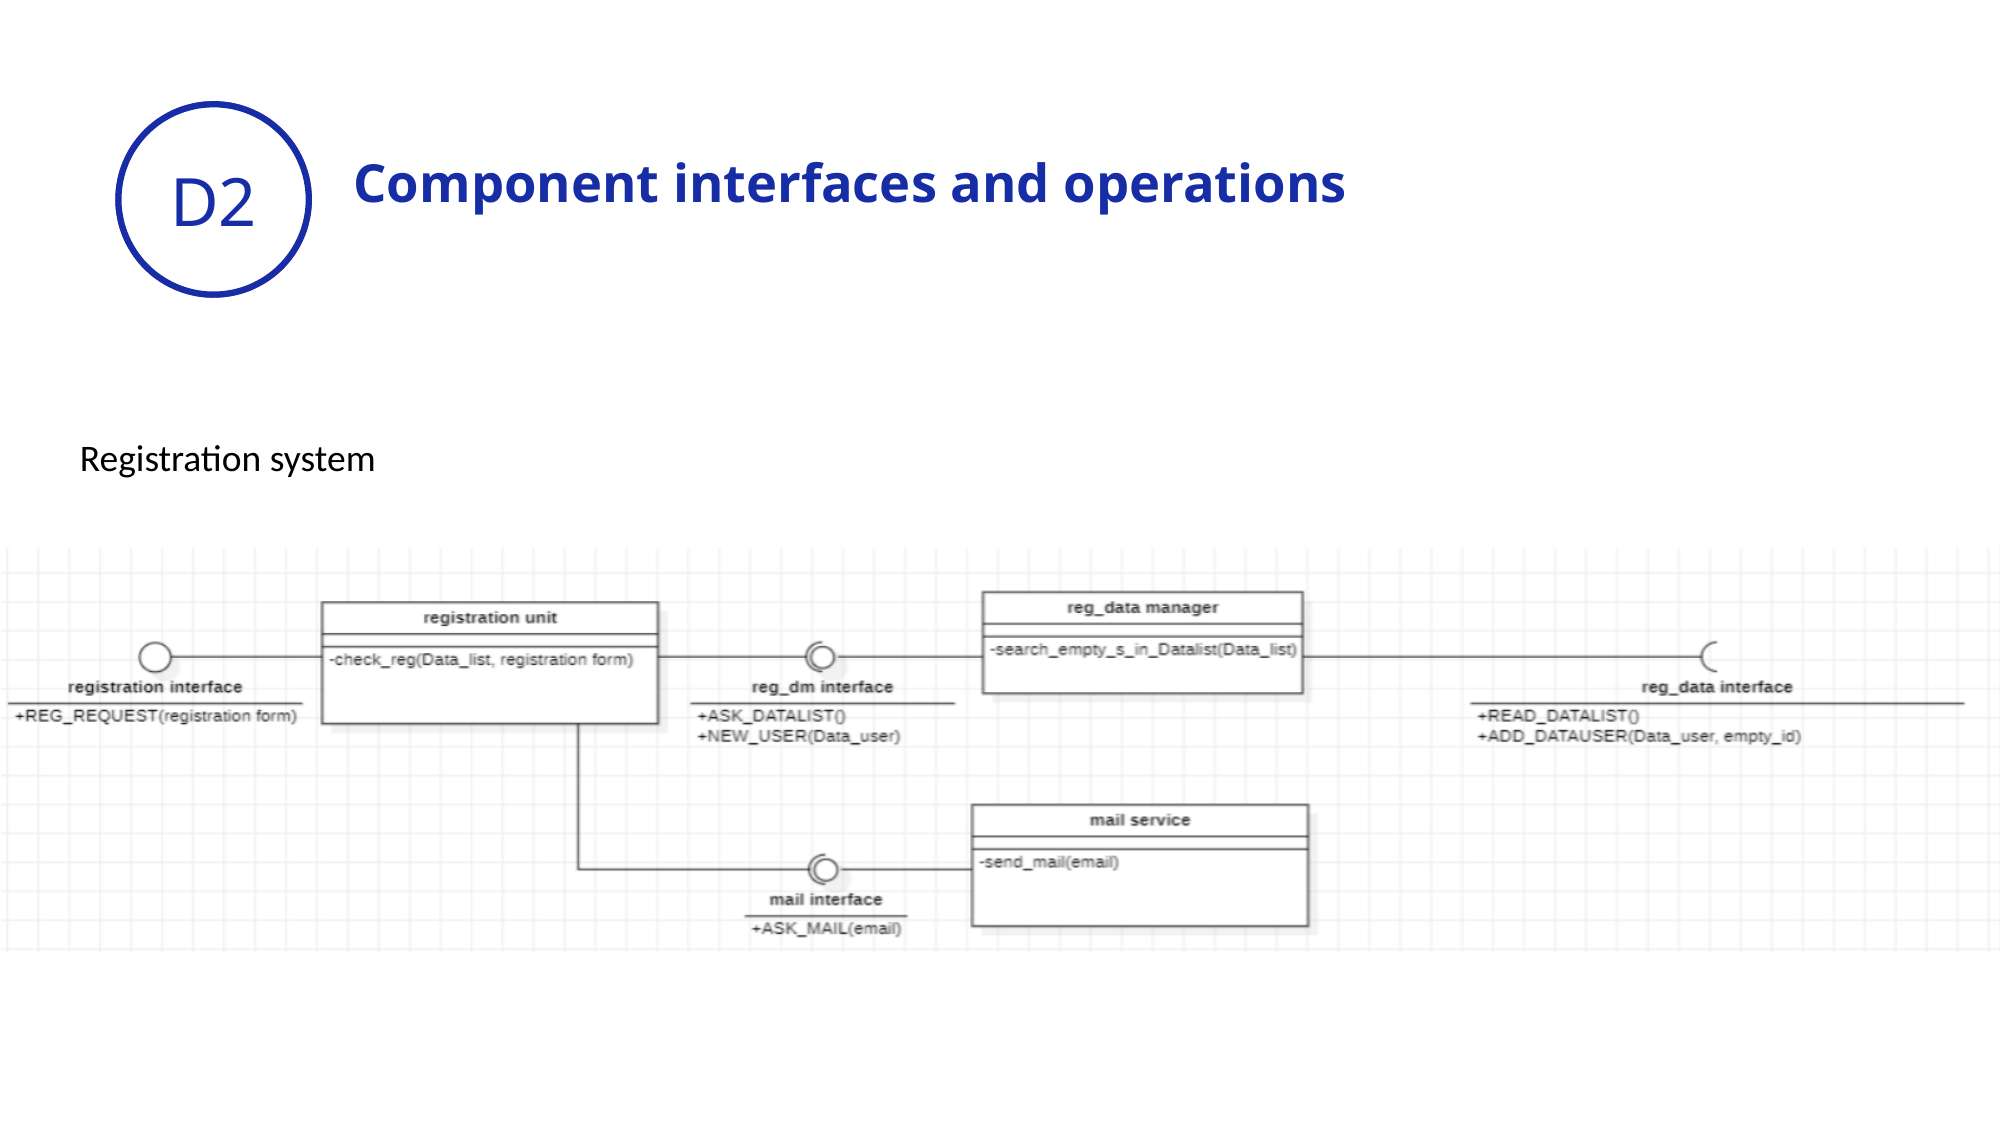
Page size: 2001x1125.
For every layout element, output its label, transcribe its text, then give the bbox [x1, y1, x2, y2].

text_box D2 [118, 104, 309, 295]
list Component interfaces and operations [338, 149, 1649, 223]
picture [1, 542, 2000, 954]
text_box Registration system [64, 426, 460, 533]
